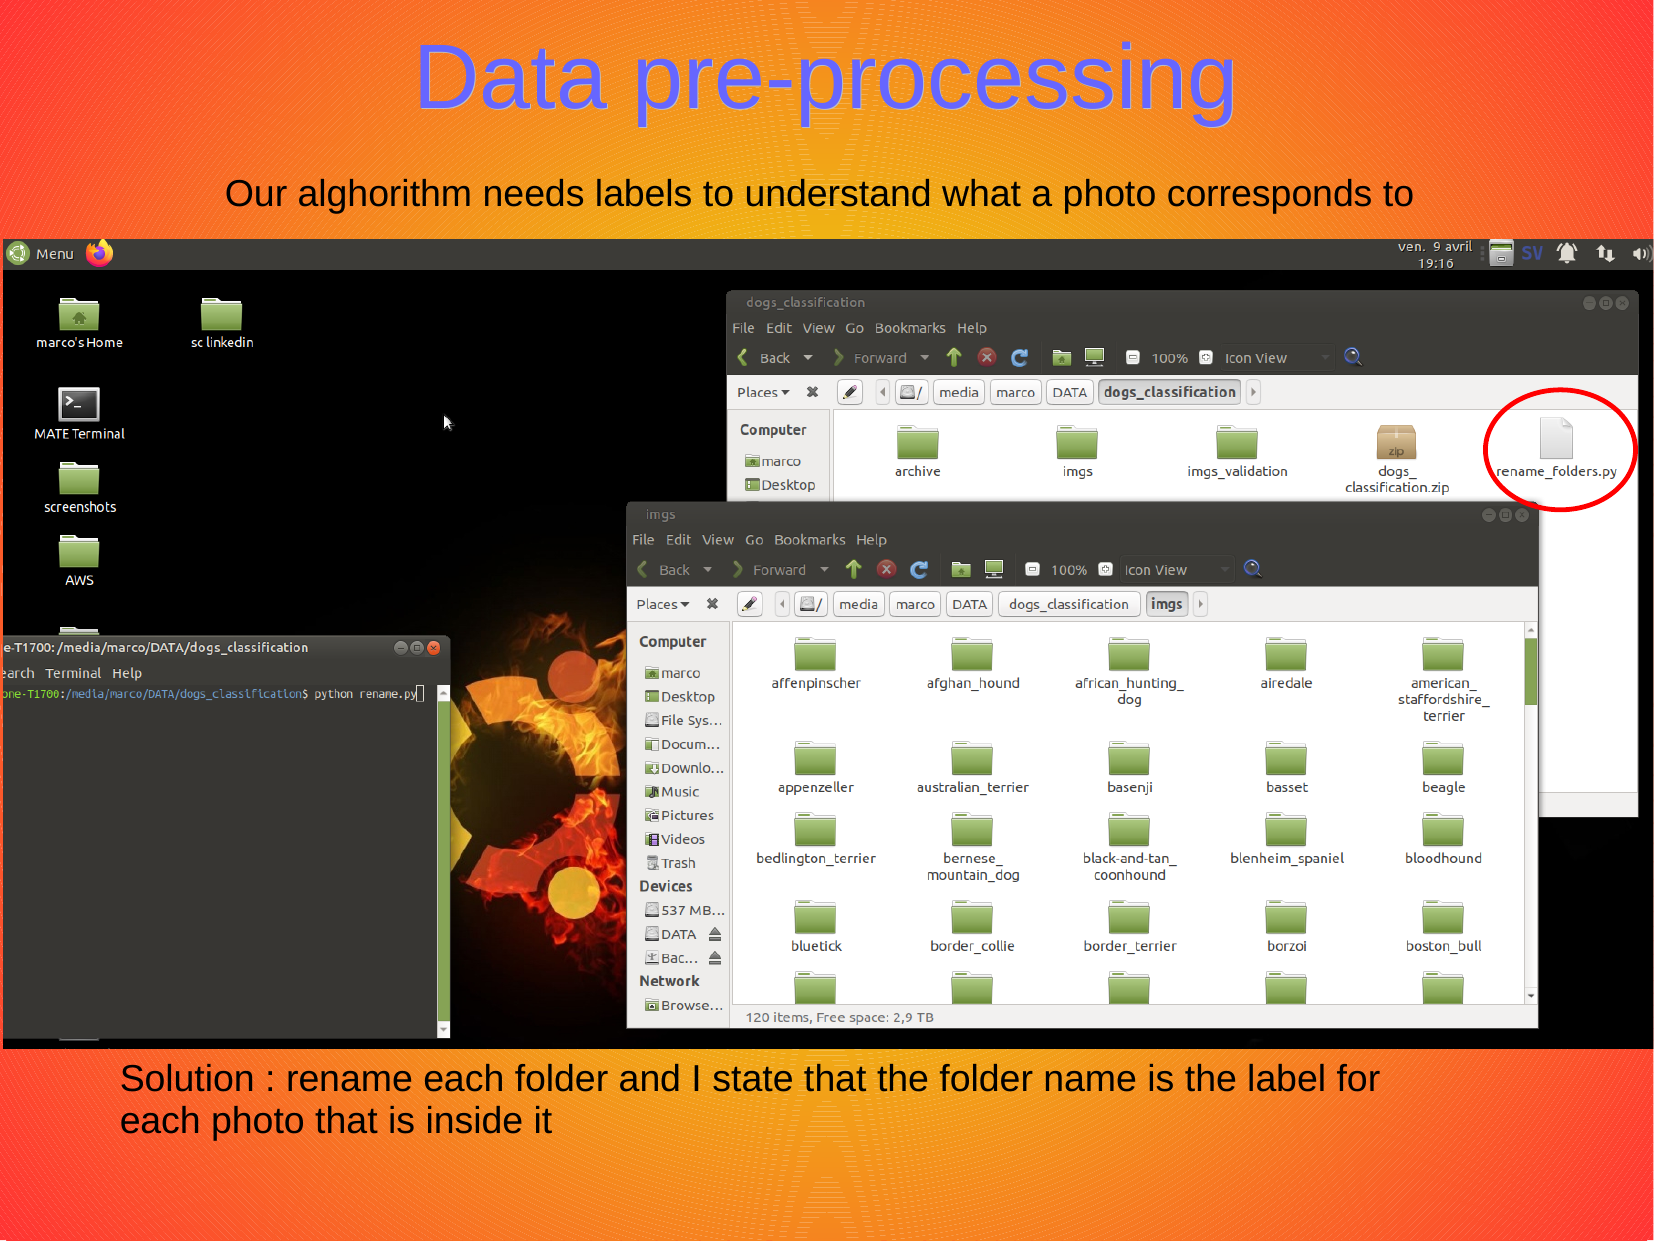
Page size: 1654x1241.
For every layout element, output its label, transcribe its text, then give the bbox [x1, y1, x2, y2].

title Data pre-processing [82, 25, 1571, 129]
text_box Solution : rename each folder and I state that the folder name is the label for each photo that is inside it [105, 1049, 1486, 1149]
text_box Our alghorithm needs labels to understand what a photo corresponds to [210, 164, 1606, 222]
picture [3, 239, 1654, 1049]
